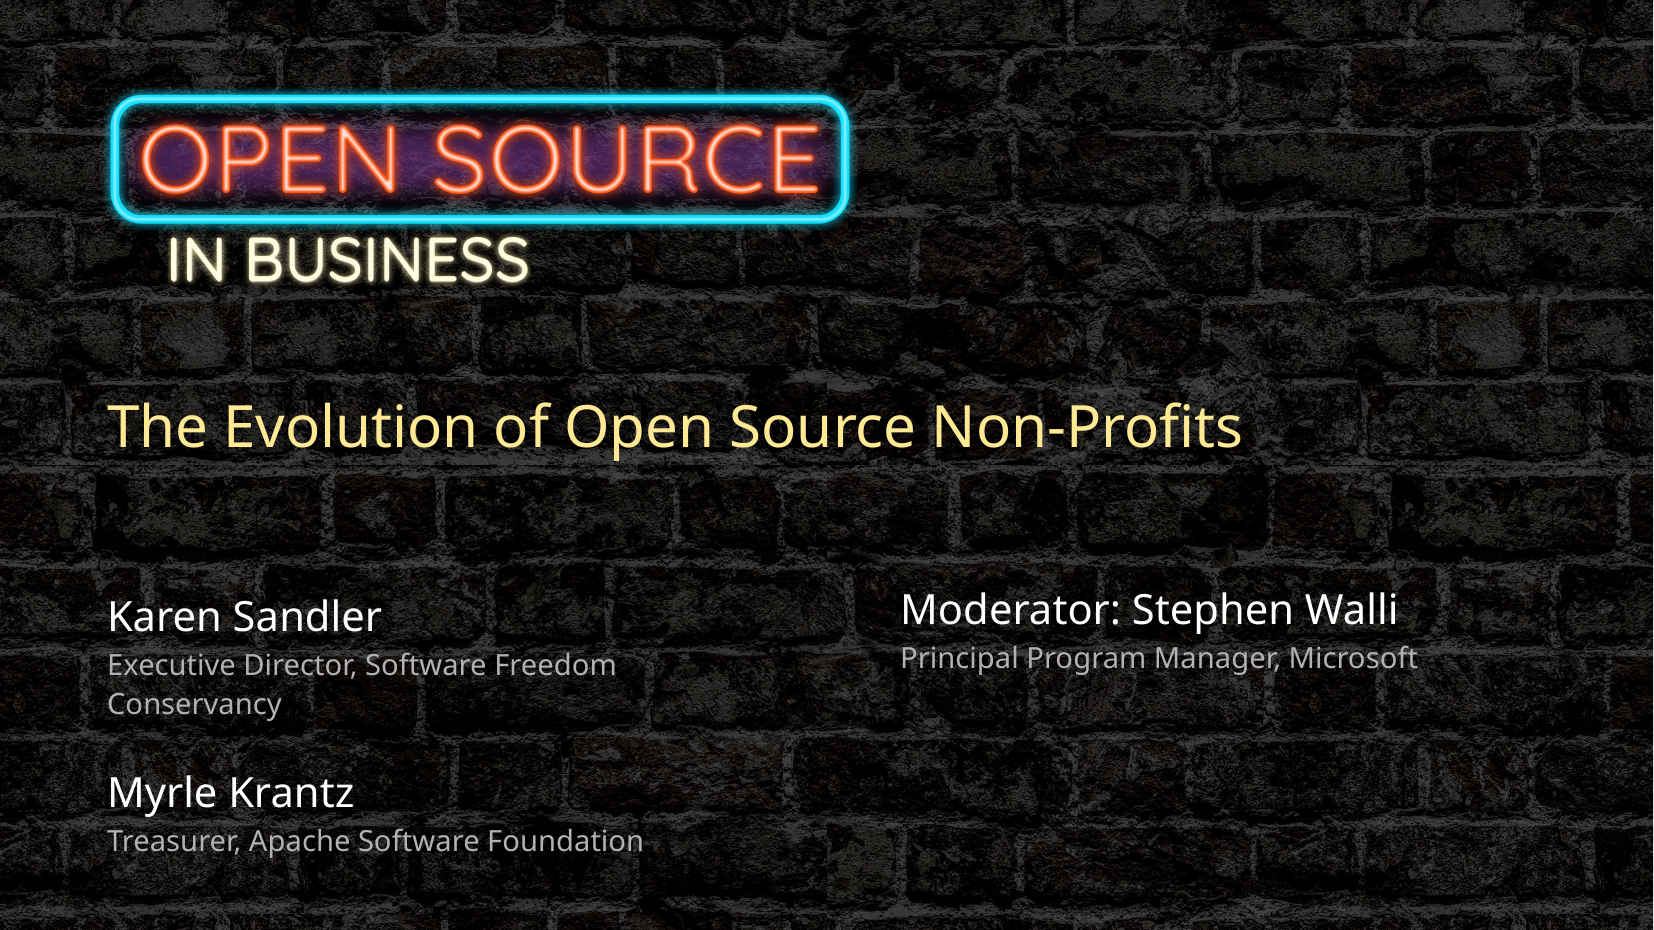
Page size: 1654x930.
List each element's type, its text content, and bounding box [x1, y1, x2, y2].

subtitle Karen Sandler Executive Director, Software Freedom Conservancy Myrle Krantz Treasurer, Apache Software Foundation [107, 587, 794, 892]
picture [0, 0, 1654, 930]
title The Evolution of Open Source Non-Profits [107, 385, 1546, 545]
text_box Moderator: Stephen Walli Principal Program Manager, Microsoft [900, 579, 1587, 885]
